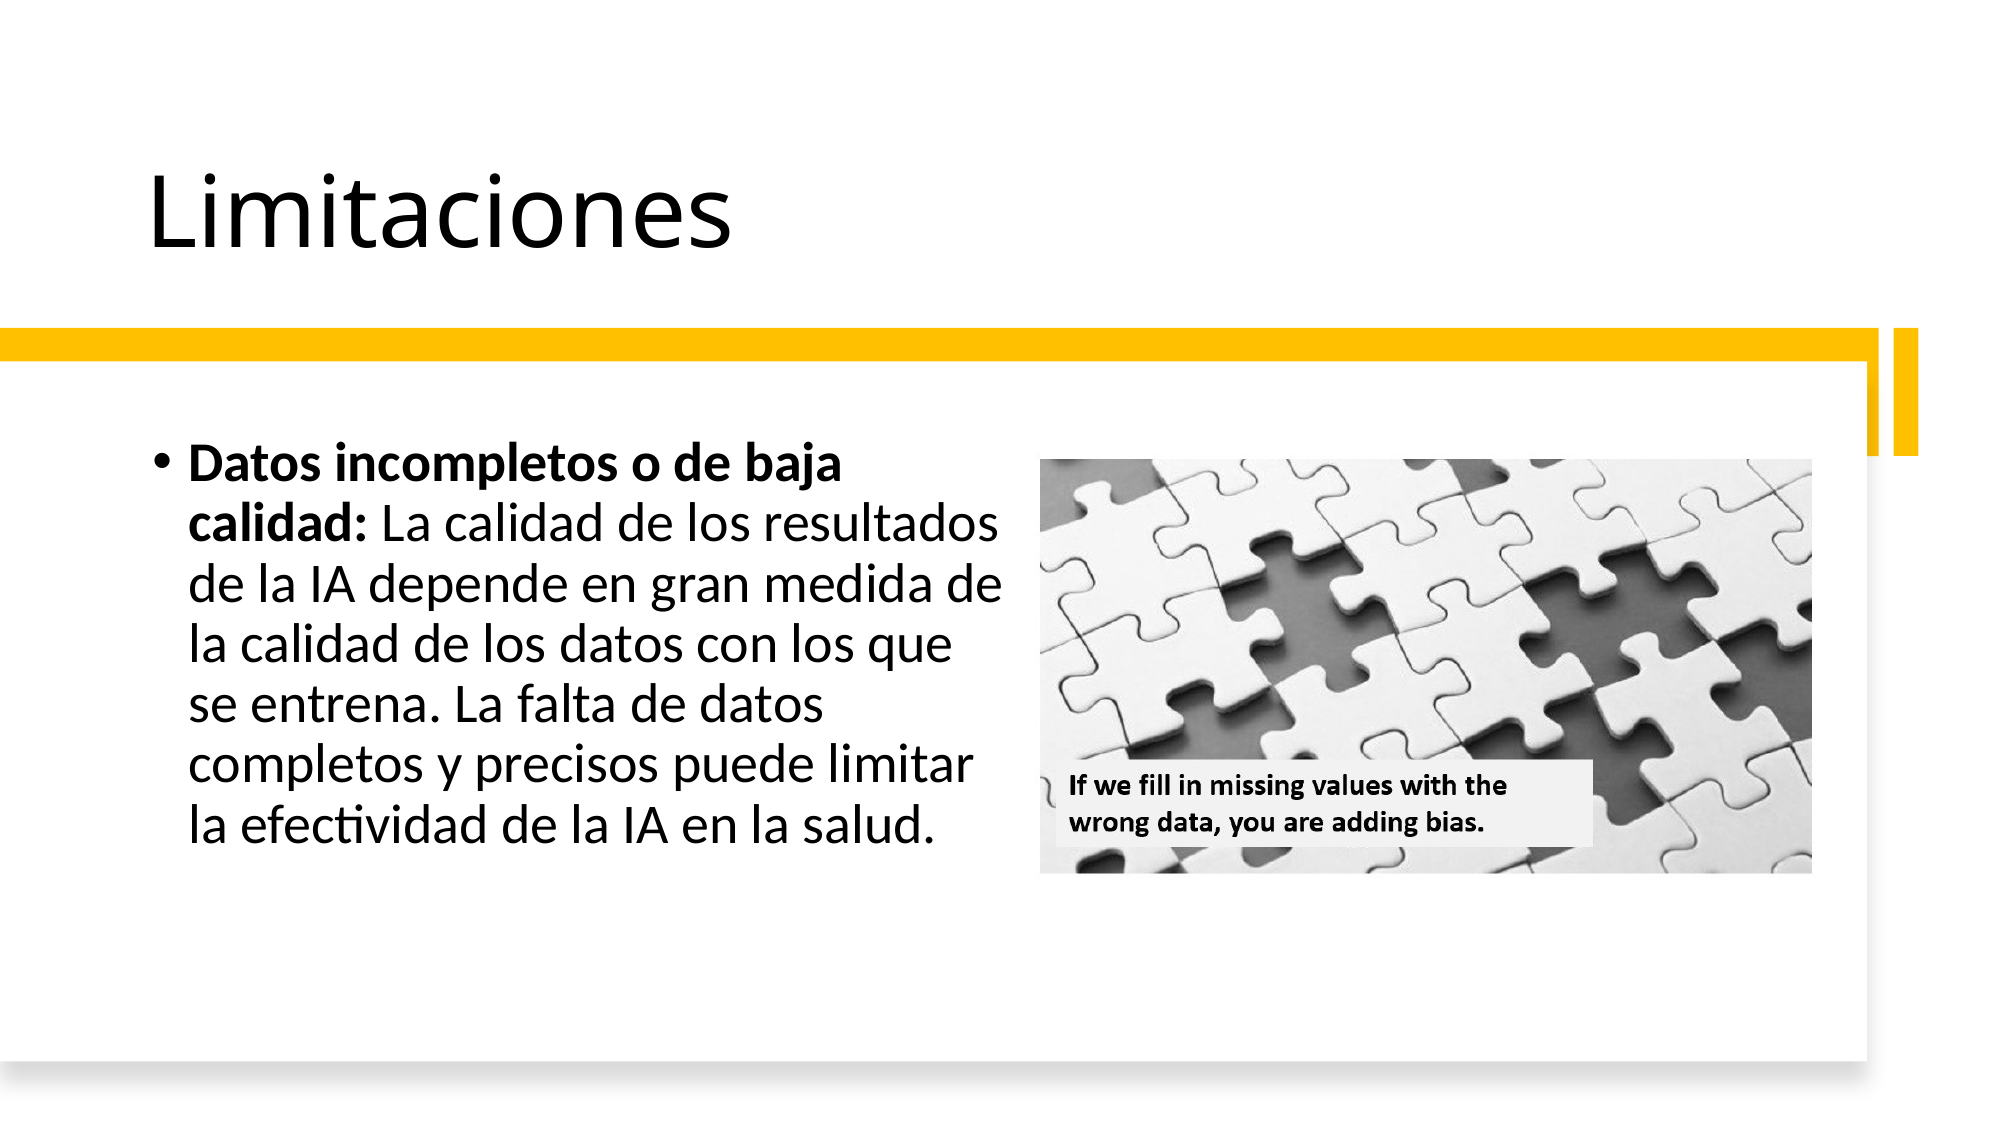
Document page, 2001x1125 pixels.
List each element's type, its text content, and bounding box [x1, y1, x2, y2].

text_box [1893, 327, 1919, 456]
picture [1034, 453, 1819, 881]
title Limitaciones [130, 63, 1782, 277]
text_box [0, 327, 1879, 1062]
list Datos incompletos o de baja calidad: La calidad de los resultados de la IA depende en gran medida de la calidad de los datos con los que se entrena. La falta de datos completos y precisos puede limitar la efectividad de la IA en la salud. [137, 425, 1020, 909]
